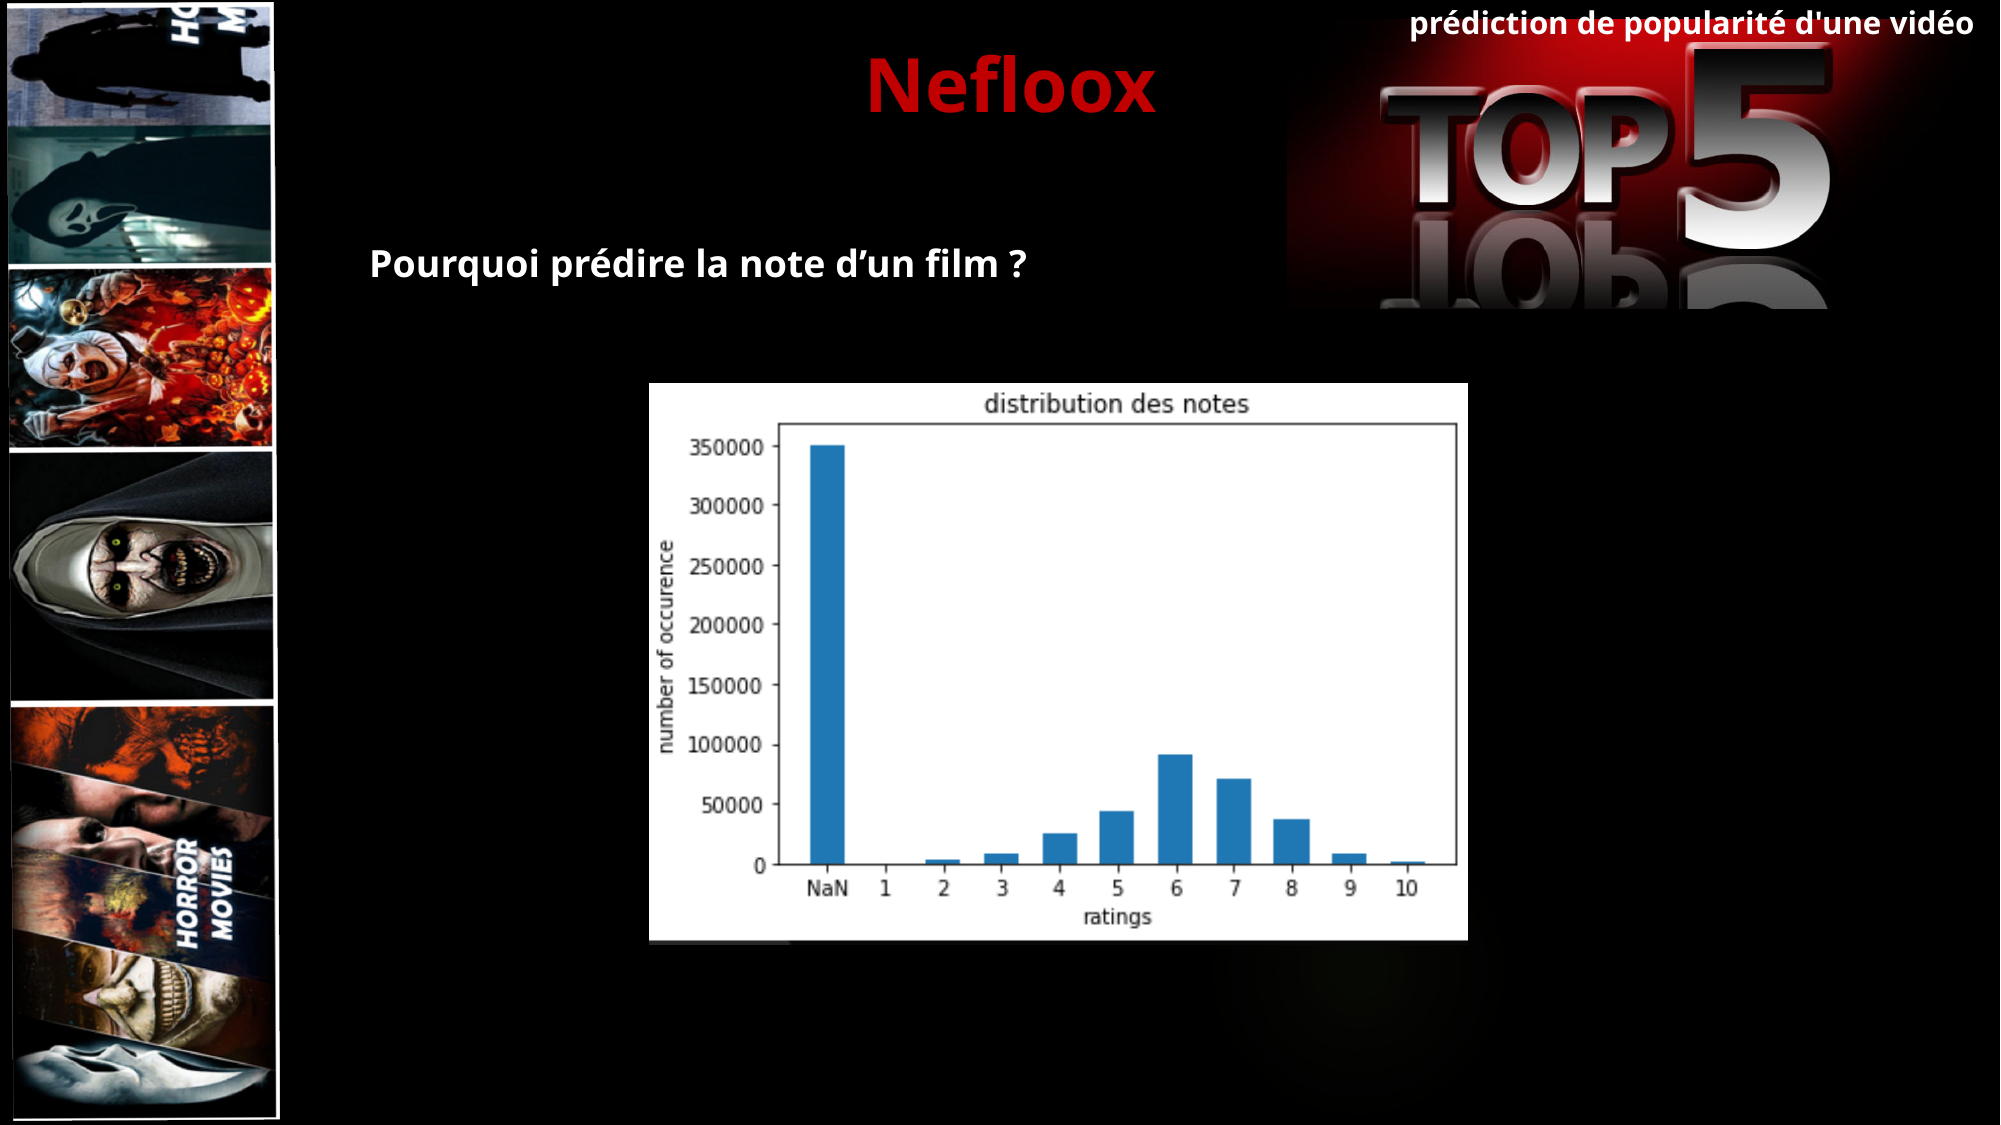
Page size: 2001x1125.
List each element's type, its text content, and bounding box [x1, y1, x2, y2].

text_box Nefloox [849, 25, 1217, 128]
text_box prédiction de popularité d'une vidéo [1171, 0, 1991, 49]
picture [649, 383, 1468, 945]
picture [6, 1, 280, 1121]
text_box Pourquoi prédire la note d’un film ? [354, 230, 1359, 290]
picture [1287, 49, 1971, 309]
